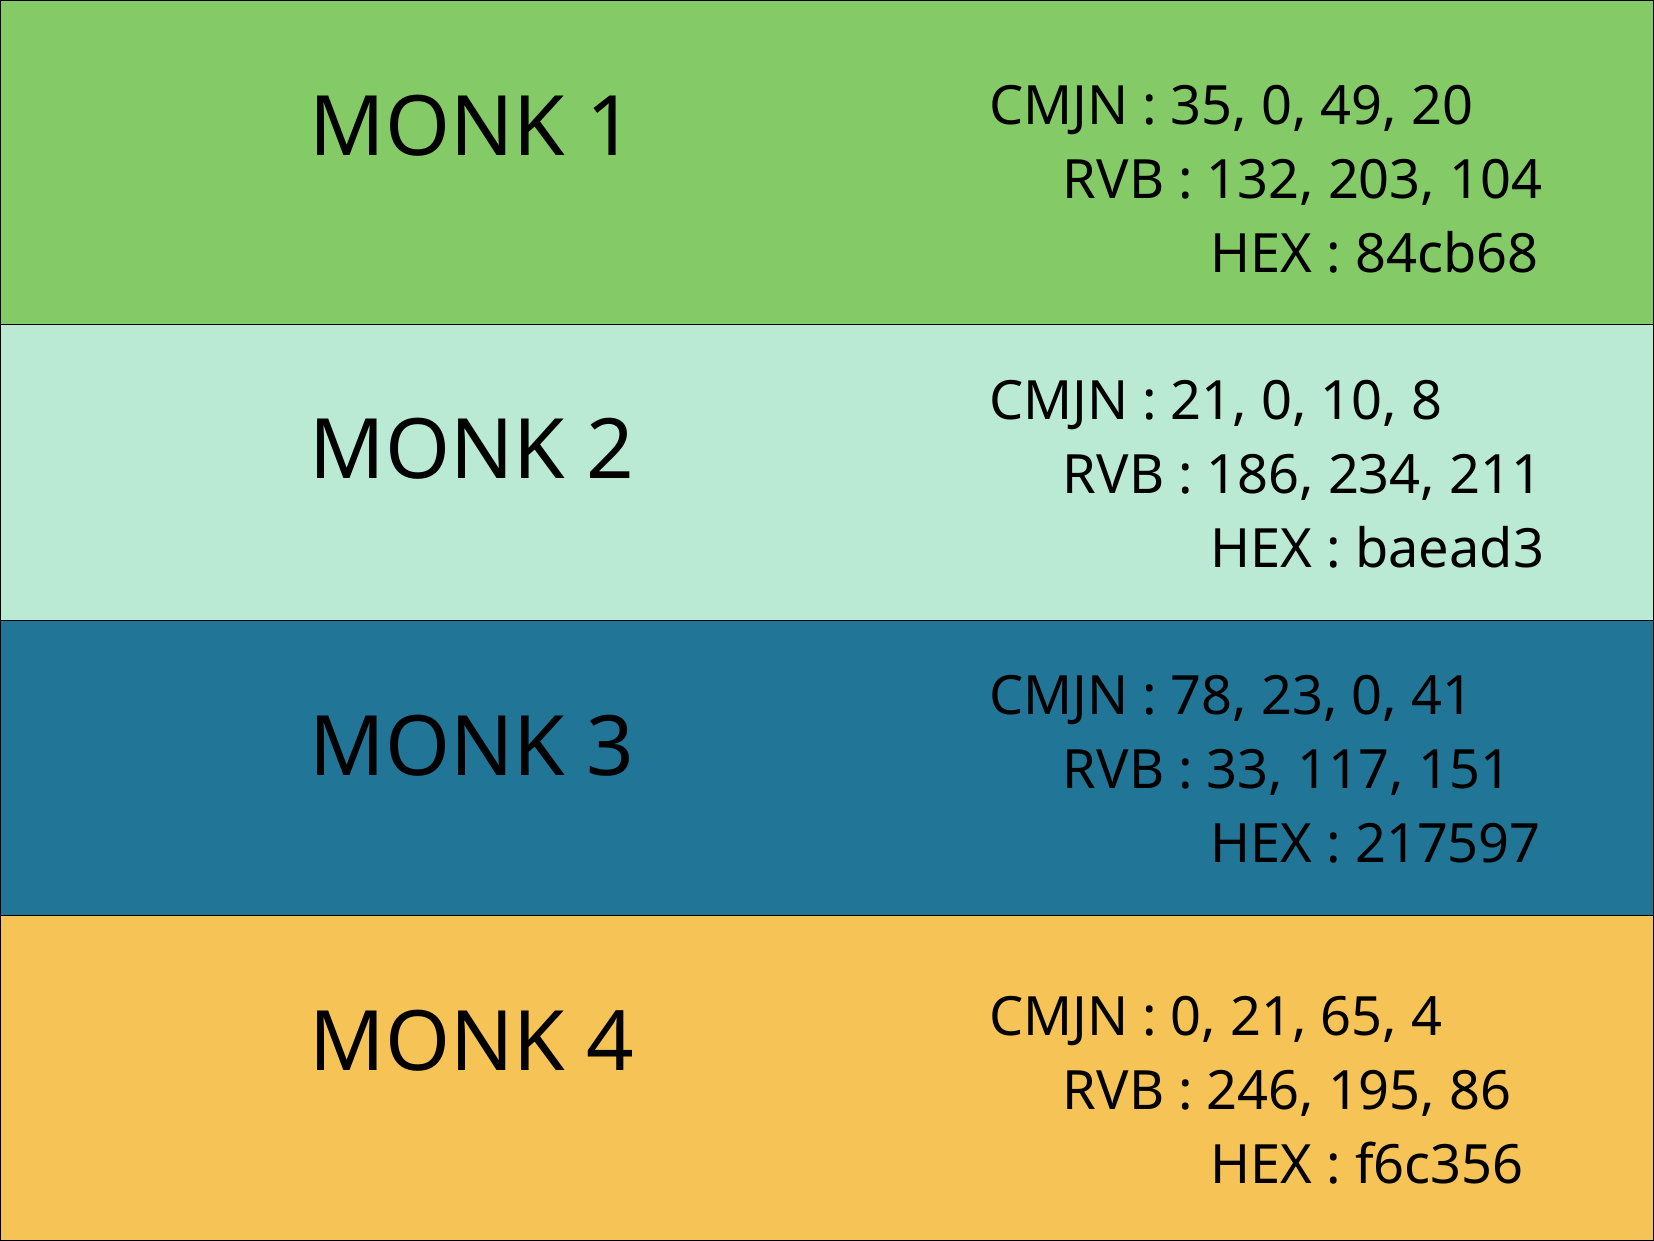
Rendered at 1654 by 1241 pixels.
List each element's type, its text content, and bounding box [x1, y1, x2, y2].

text_box MONK 2 [295, 382, 650, 532]
text_box CMJN : 78, 23, 0, 41 RVB : 33, 117, 151 HEX : 217597 [974, 649, 1532, 861]
text_box CMJN : 35, 0, 49, 20 RVB : 132, 203, 104 HEX : 84cb68 [974, 59, 1523, 271]
text_box CMJN : 0, 21, 65, 4 RVB : 246, 195, 86 HEX : f6c356 [974, 969, 1510, 1182]
text_box MONK 1 [295, 59, 650, 209]
text_box MONK 4 [295, 974, 650, 1216]
text_box [0, 0, 1654, 1241]
text_box CMJN : 21, 0, 10, 8 RVB : 186, 234, 211 HEX : baead3 [974, 354, 1520, 566]
text_box MONK 3 [295, 679, 650, 829]
